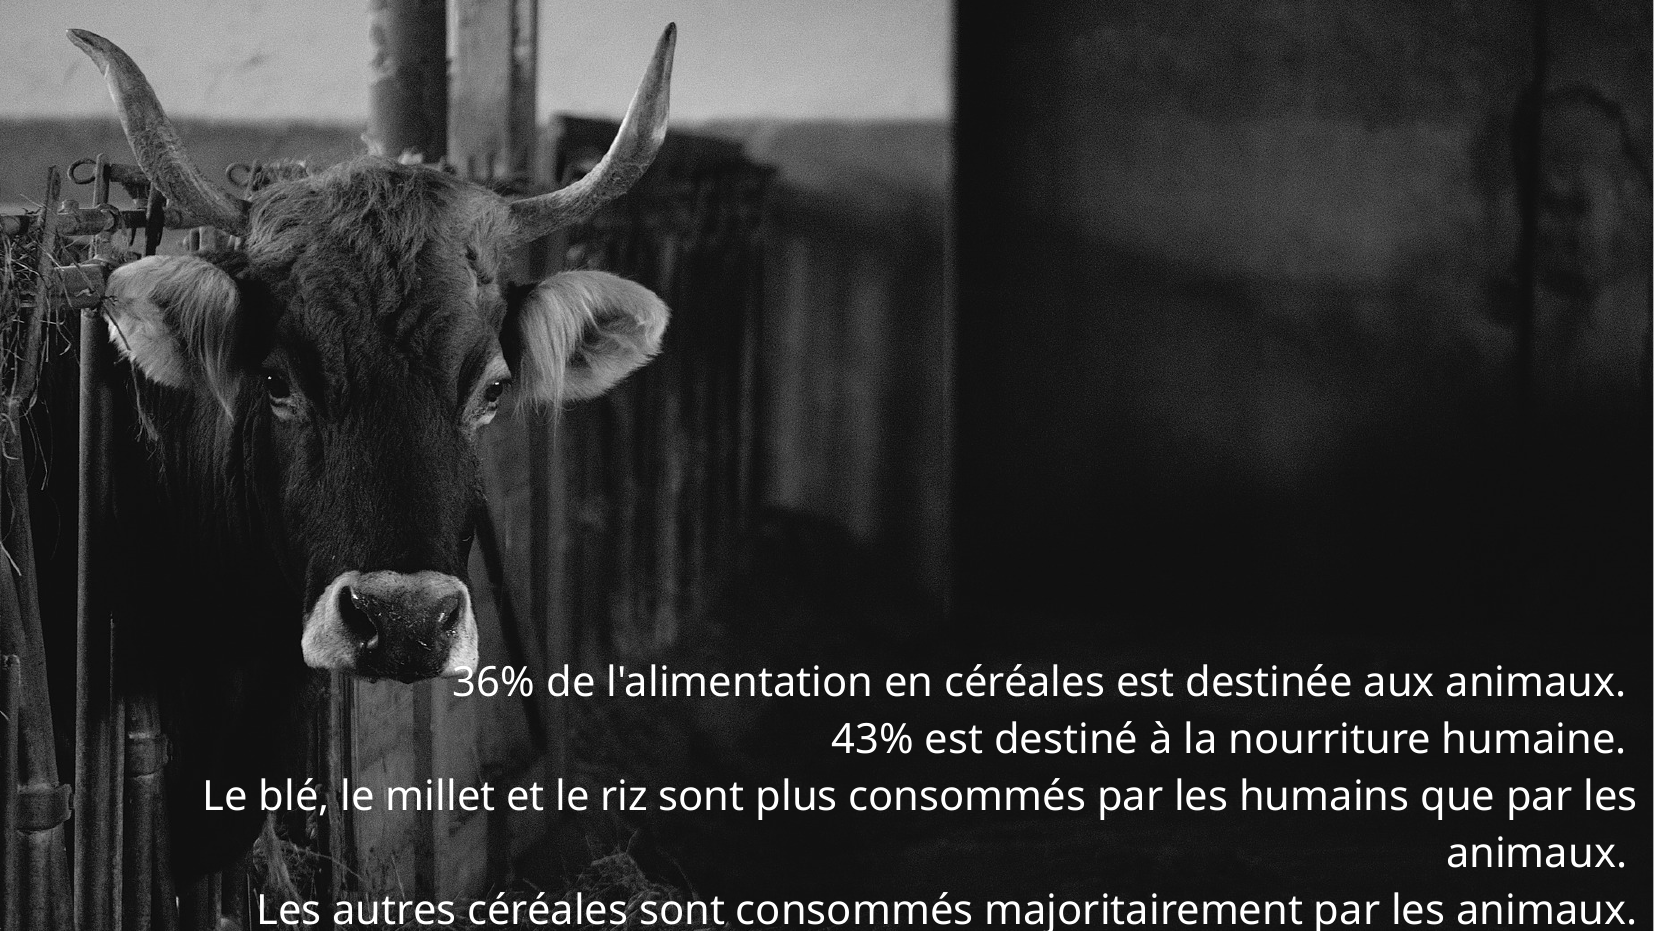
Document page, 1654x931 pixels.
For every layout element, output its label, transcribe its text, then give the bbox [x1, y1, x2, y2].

title 36% de l'alimentation en céréales est destinée aux animaux. 43% est destiné à la nourriture humaine. Le blé, le millet et le riz sont plus consommés par les humains que par les animaux. Les autres céréales sont consommés majoritairement par les animaux. [150, 690, 1639, 899]
picture [1320, 904, 1333, 921]
picture [0, 0, 1654, 931]
